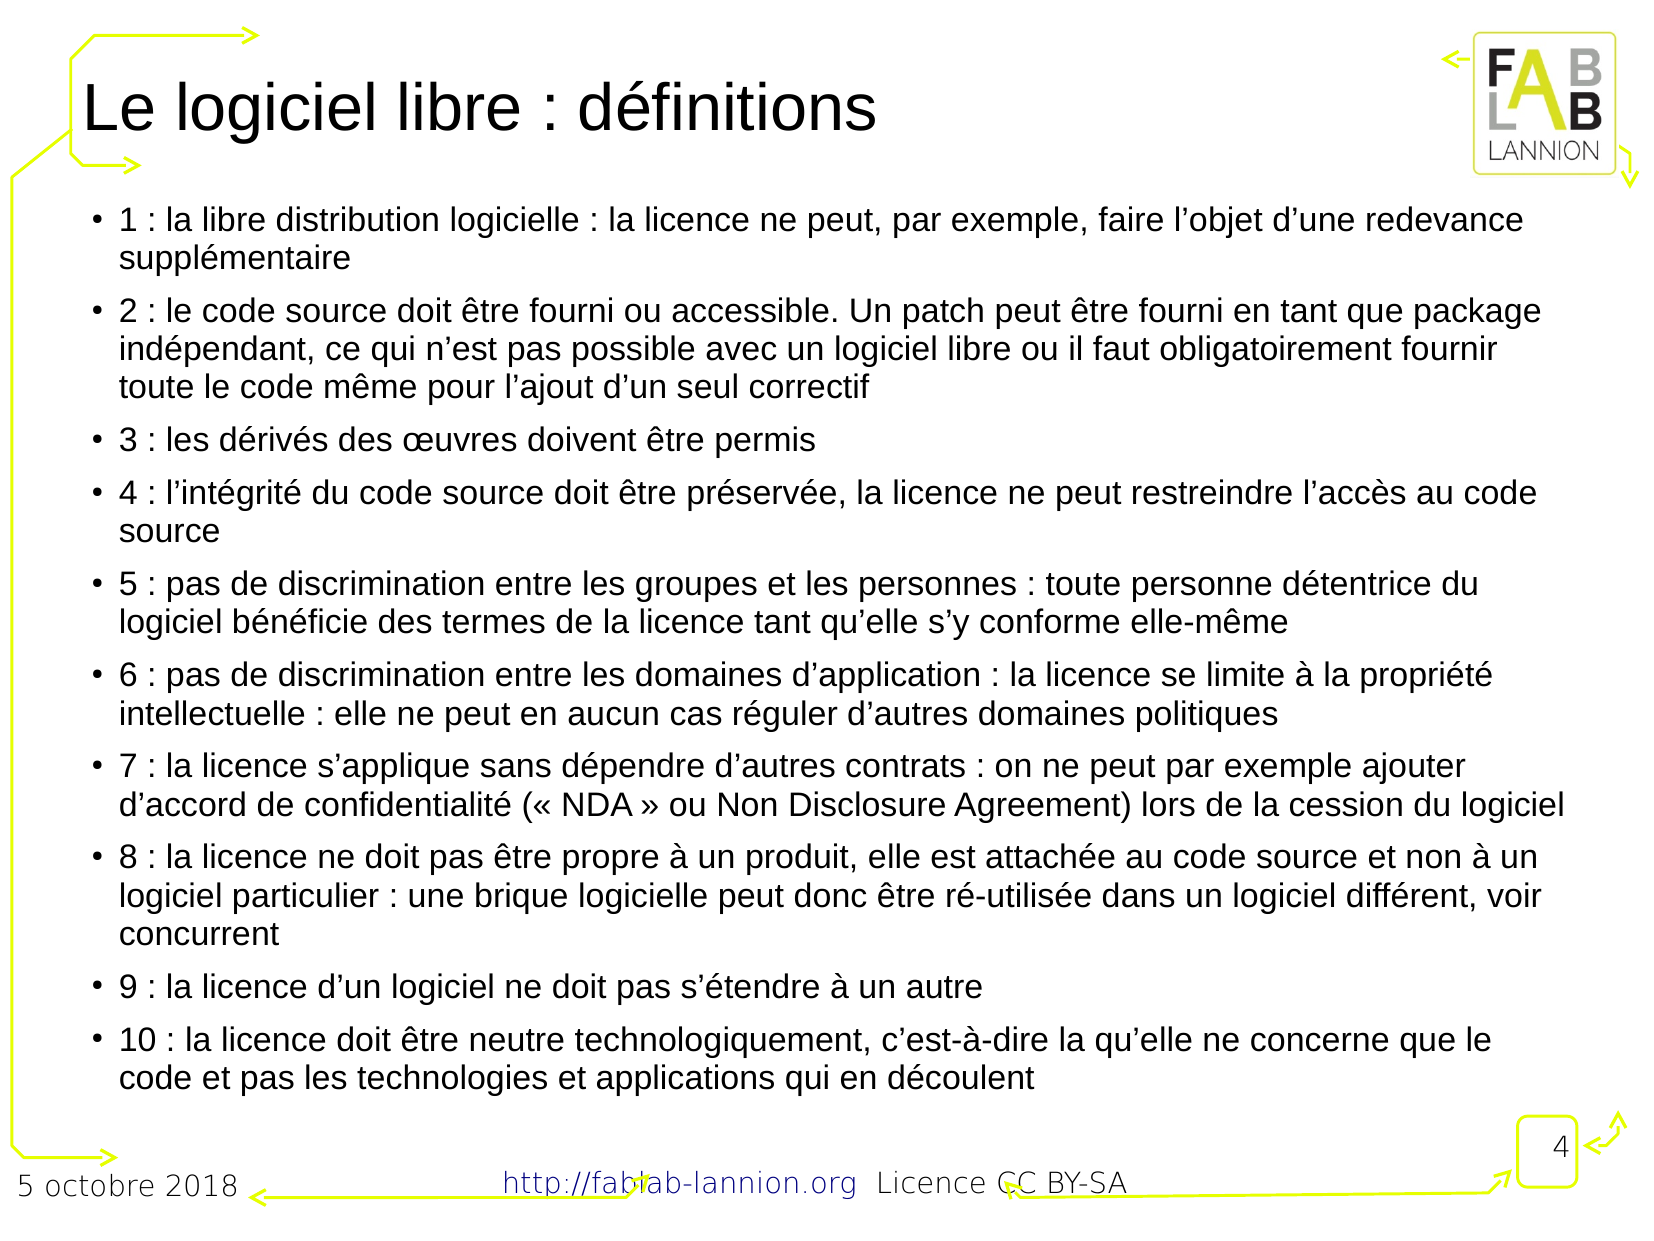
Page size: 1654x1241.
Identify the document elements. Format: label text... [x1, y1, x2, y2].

title Le logiciel libre : définitions [82, 49, 1441, 166]
list 1 : la libre distribution logicielle : la licence ne peut, par exemple, faire l’objet d’une redevance supplémentaire 2 : le code source doit être fourni ou accessible. Un patch peut être fourni en tant que package indépendant, ce qui n’est pas possible avec un logiciel libre ou il faut obligatoirement fournir toute le code même pour l’ajout d’un seul correctif 3 : les dérivés des œuvres doivent être permis 4 : l’intégrité du code source doit être préservée, la licence ne peut restreindre l’accès au code source 5 : pas de discrimination entre les groupes et les personnes : toute personne détentrice du logiciel bénéficie des termes de la licence tant qu’elle s’y conforme elle-même 6 : pas de discrimination entre les domaines d’application : la licence se limite à la propriété intellectuelle : elle ne peut en aucun cas réguler d’autres domaines politiques 7 : la licence s’applique sans dépendre d’autres contrats : on ne peut par exemple ajouter d’accord de confidentialité (« NDA » ou Non Disclosure Agreement) lors de la cession du logiciel 8 : la licence ne doit pas être propre à un produit, elle est attachée au code source et non à un logiciel particulier : une brique logicielle peut donc être ré-utilisée dans un logiciel différent, voir concurrent 9 : la licence d’un logiciel ne doit pas s’étendre à un autre 10 : la licence doit être neutre technologiquement, c’est-à-dire la qu’elle ne concerne que le code et pas les technologies et applications qui en découlent [82, 200, 1571, 1146]
picture [1470, 29, 1619, 178]
